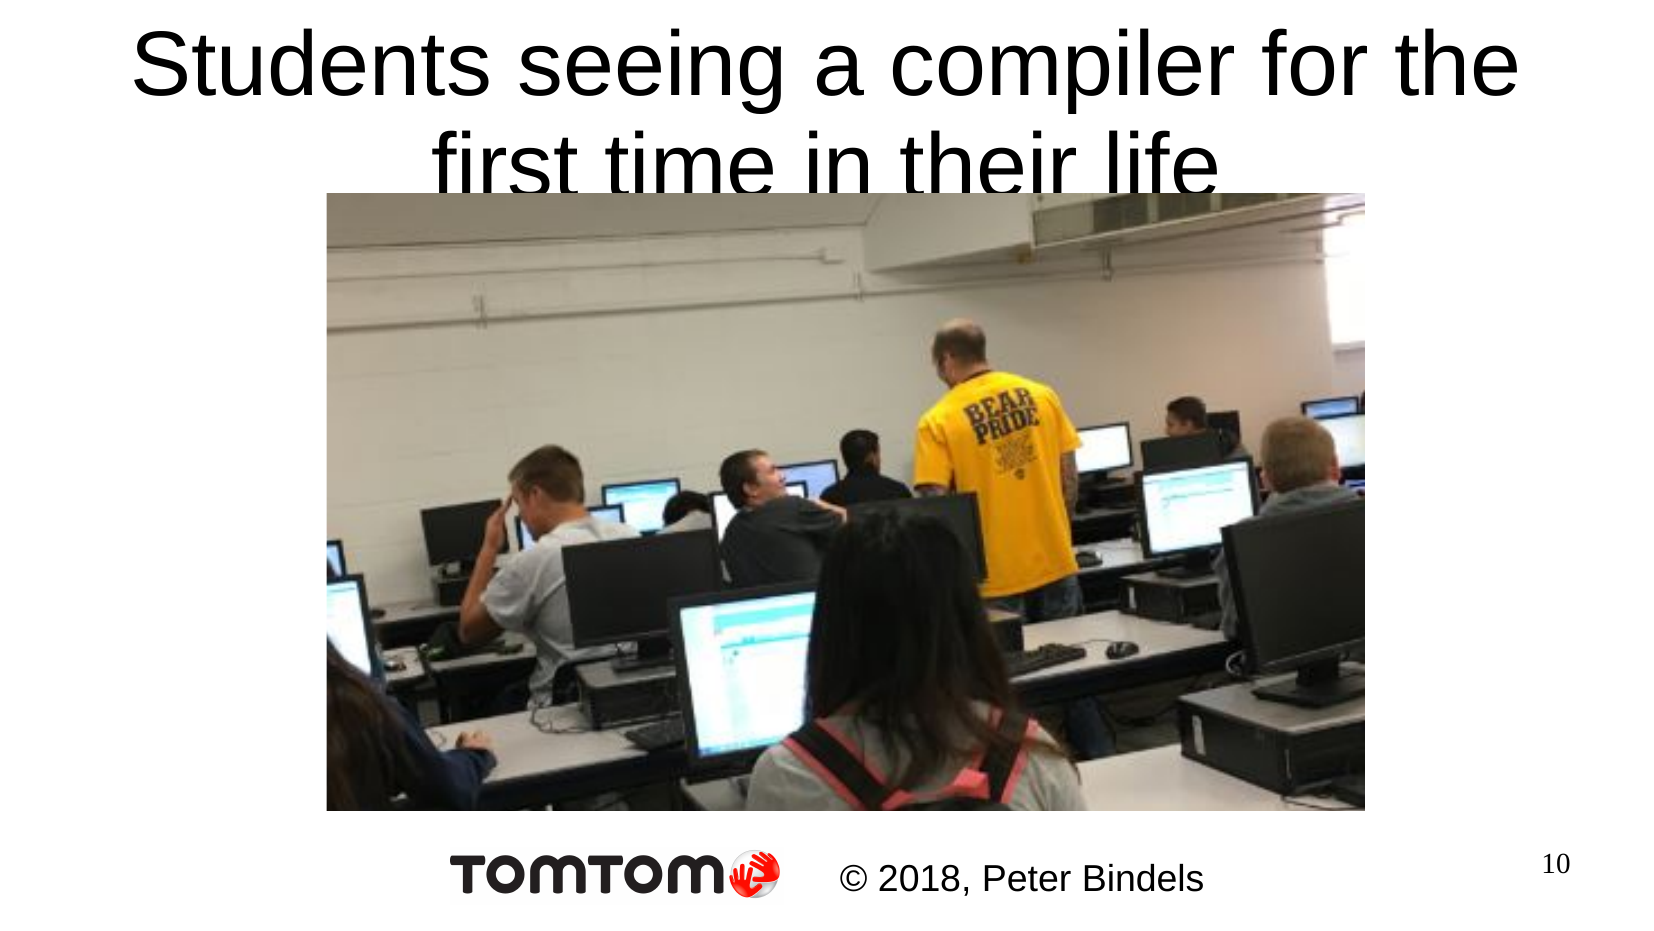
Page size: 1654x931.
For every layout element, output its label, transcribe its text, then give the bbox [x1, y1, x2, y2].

picture [450, 847, 784, 905]
title Students seeing a compiler for the first time in their life [82, 28, 1571, 201]
picture [326, 193, 1366, 811]
